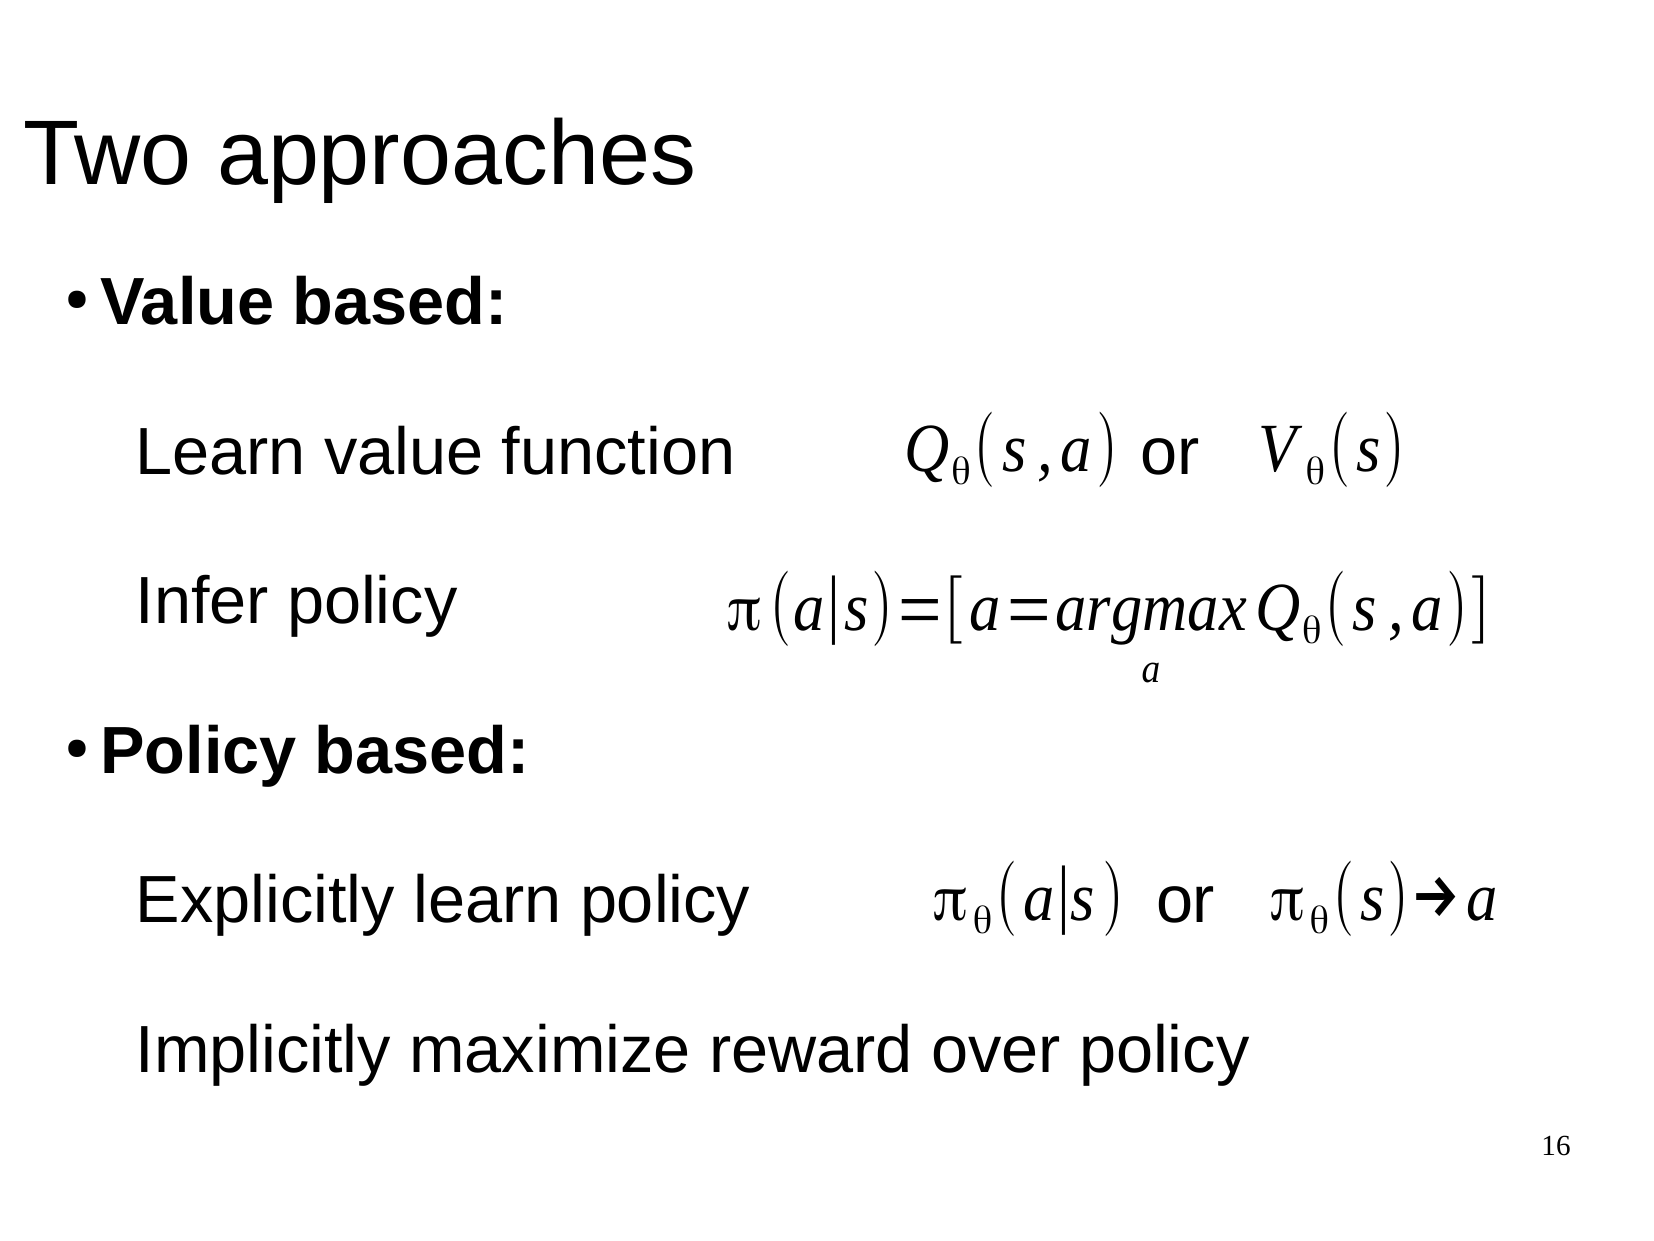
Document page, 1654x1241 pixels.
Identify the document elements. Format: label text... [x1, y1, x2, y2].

chart [711, 566, 1502, 691]
chart [918, 855, 1137, 939]
text_box Value based: Learn value function or Infer policy Policy based: Explicitly learn policy or Implicitly maximize reward over policy [64, 264, 1486, 1087]
chart [1243, 406, 1422, 490]
chart [888, 406, 1131, 490]
title Two approaches [23, 49, 1512, 257]
chart [1254, 855, 1516, 939]
